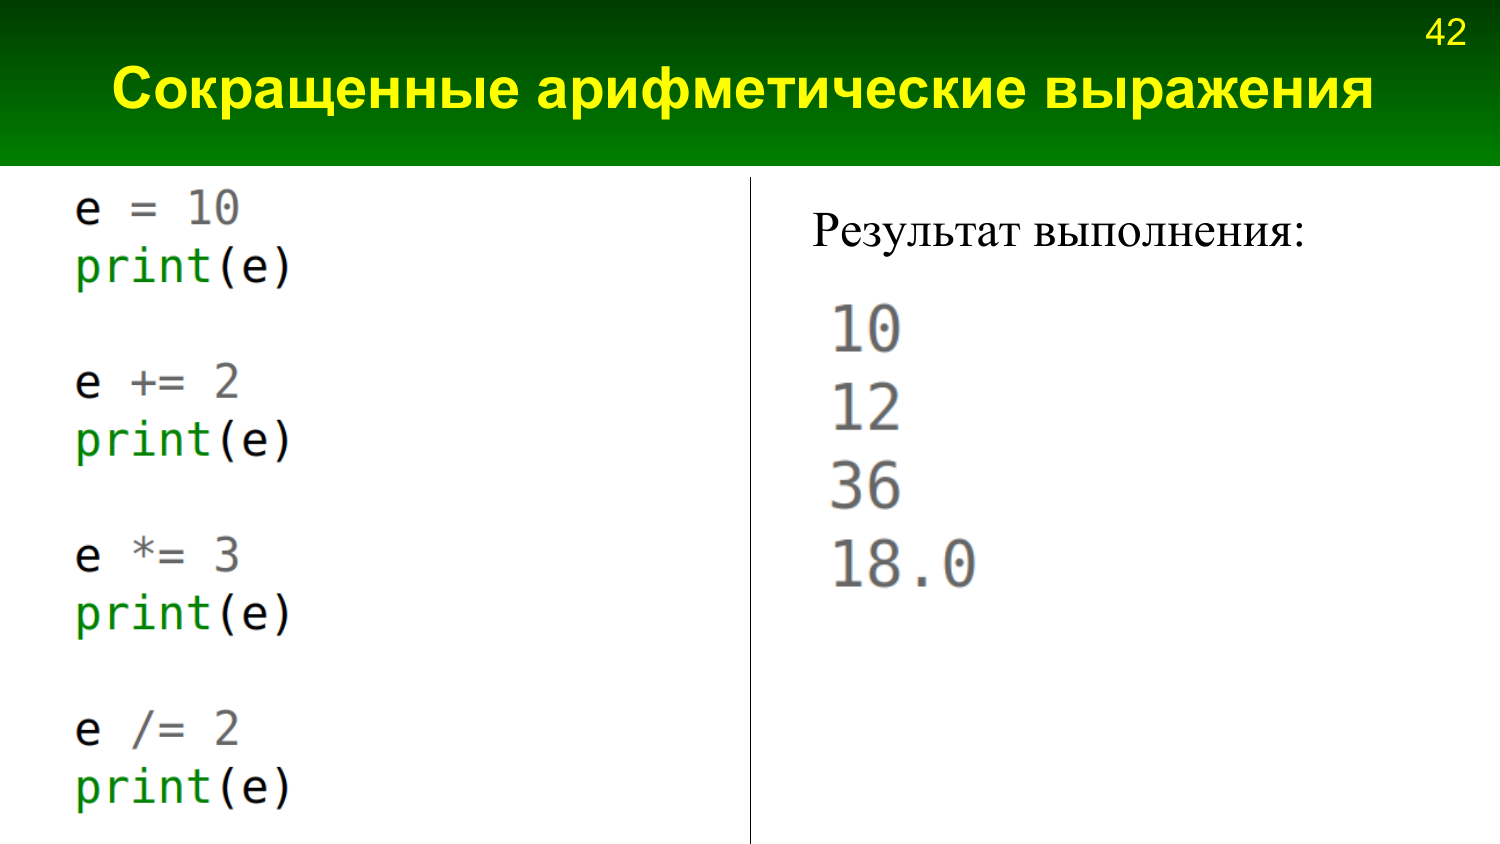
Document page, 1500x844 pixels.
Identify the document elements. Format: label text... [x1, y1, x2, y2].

picture [803, 275, 991, 615]
title Сокращенные арифметические выражения [11, 0, 1477, 173]
picture [59, 178, 314, 833]
text_box Результат выполнения: [812, 188, 1322, 264]
